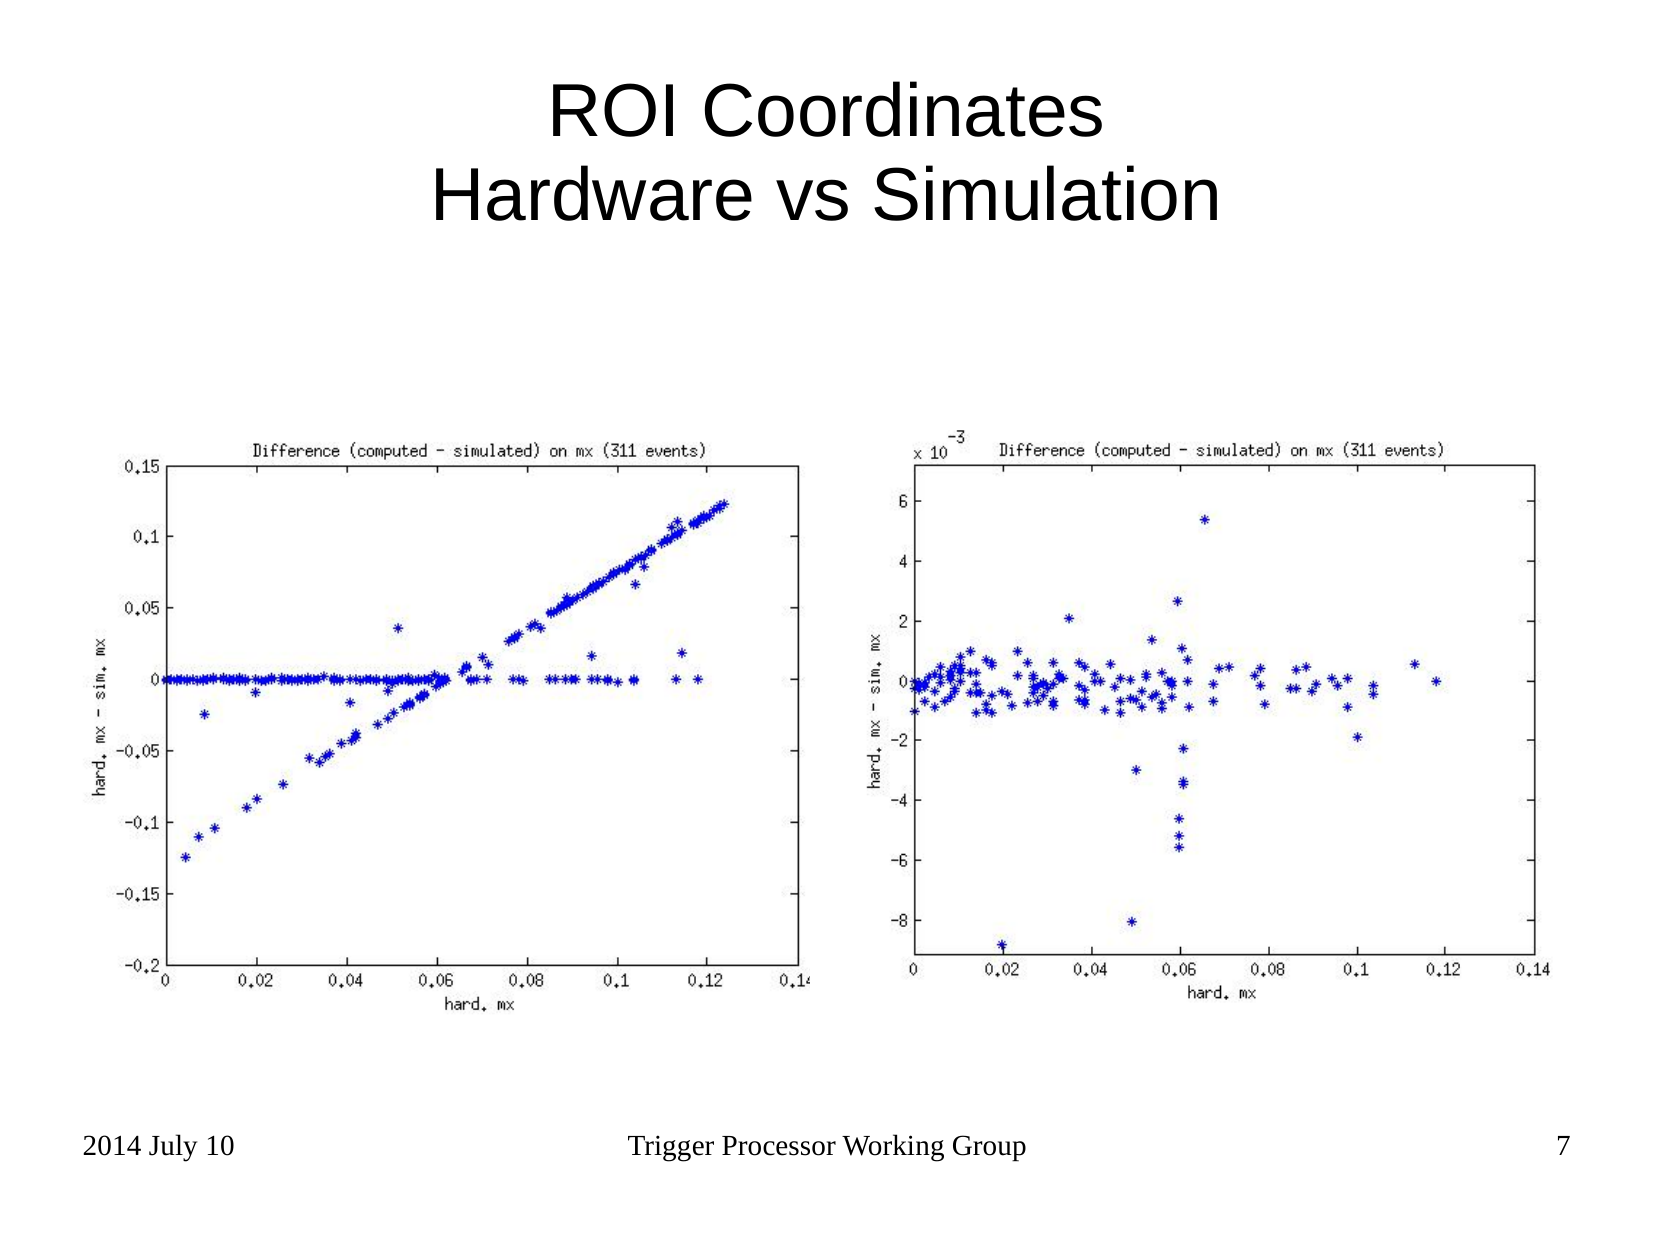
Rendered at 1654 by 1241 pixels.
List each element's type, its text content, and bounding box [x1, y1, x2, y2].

picture [60, 419, 1610, 1032]
title ROI Coordinates Hardware vs Simulation [82, 49, 1571, 257]
